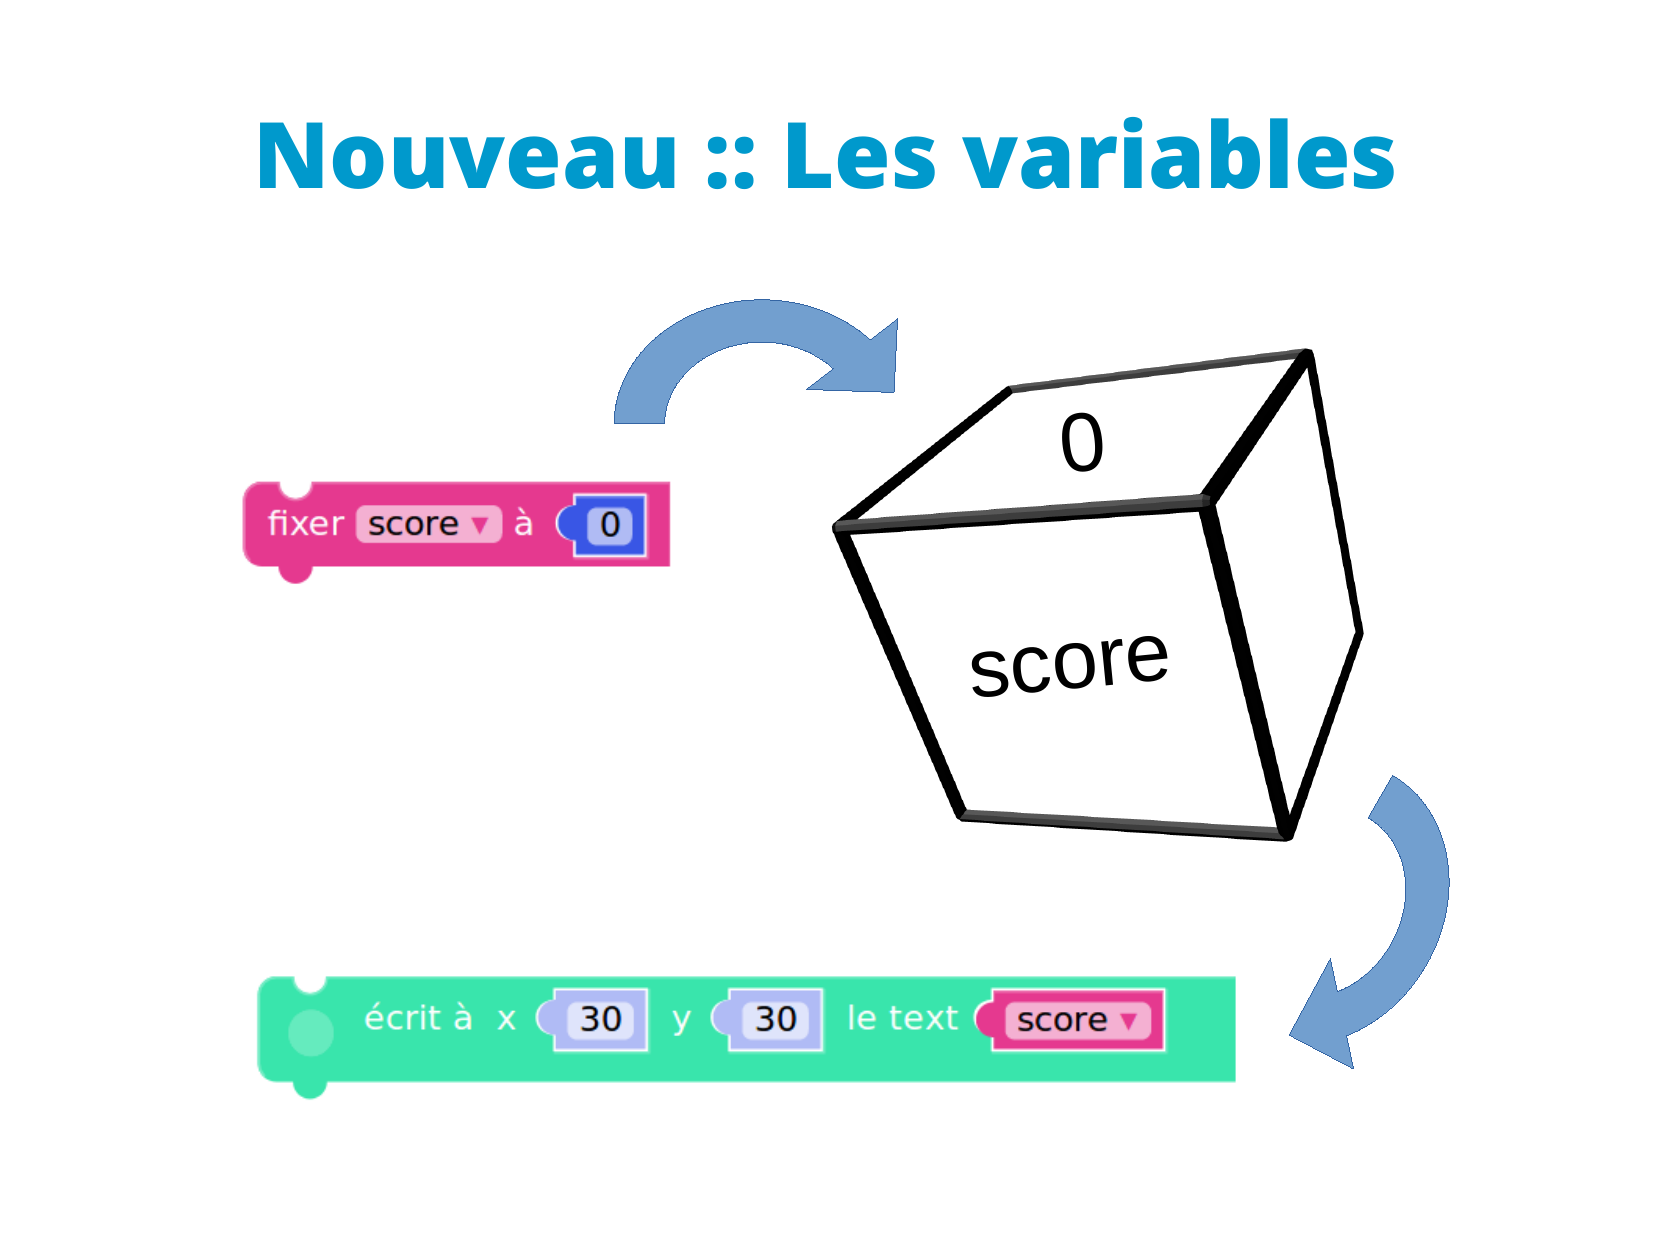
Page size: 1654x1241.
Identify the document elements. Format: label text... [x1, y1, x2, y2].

picture [248, 961, 1250, 1123]
title Nouveau :: Les variables [82, 49, 1571, 257]
text_box [614, 299, 898, 424]
text_box [1289, 775, 1450, 1069]
picture [235, 471, 686, 596]
text_box score [948, 595, 1192, 726]
text_box 0 [1039, 385, 1126, 501]
